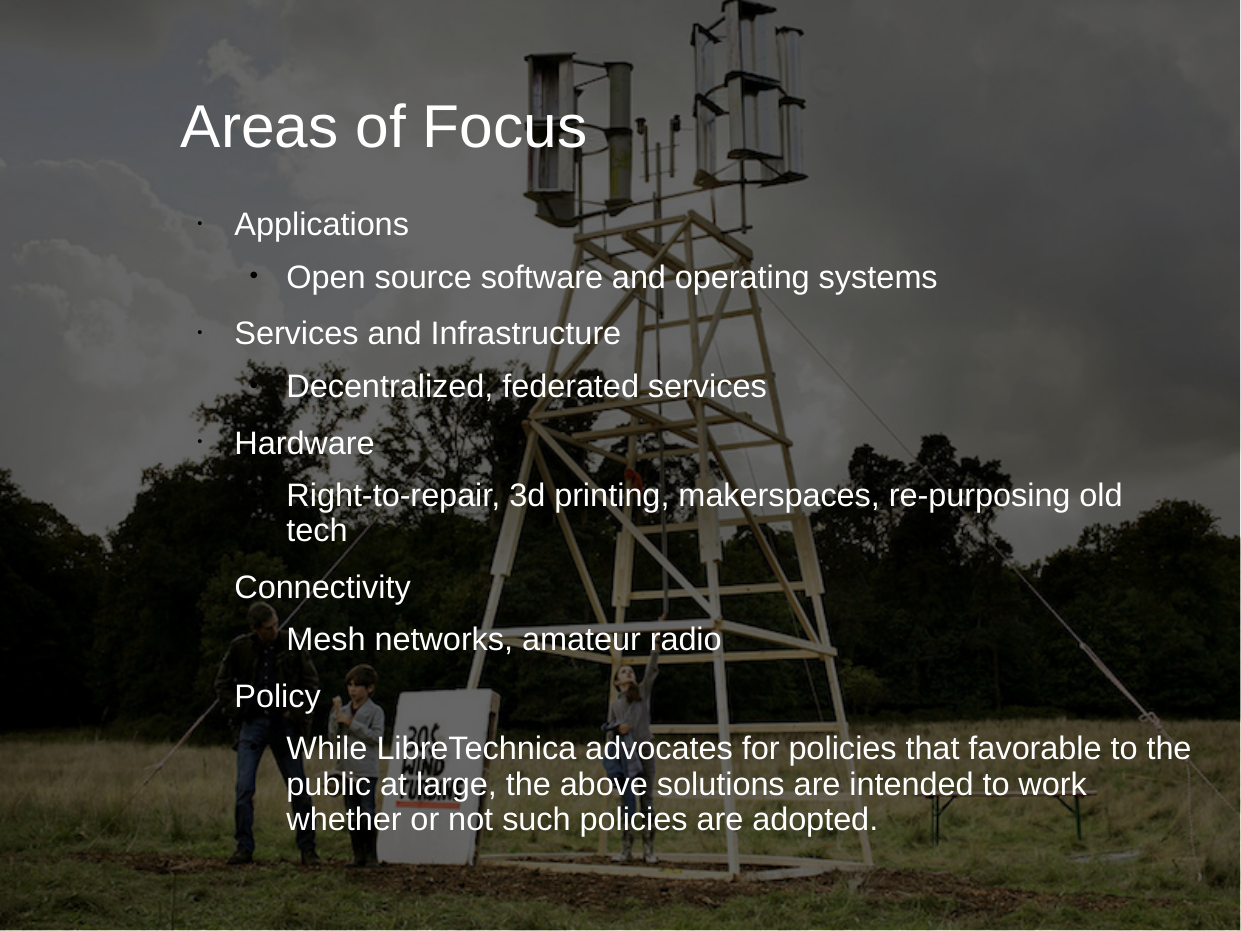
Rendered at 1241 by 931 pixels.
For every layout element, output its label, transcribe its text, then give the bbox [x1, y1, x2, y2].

picture [0, 0, 1241, 931]
text_box Areas of Focus [165, 67, 654, 188]
text_box Applications Open source software and operating systems Services and Infrastructure Decentralized, federated services Hardware Right-to-repair, 3d printing, makerspaces, re-purposing old tech Connectivity Mesh networks, amateur radio Policy While LibreTechnica advocates for policies that favorable to the public at large, the above solutions are intended to work whether or not such policies are adopted. [167, 200, 1208, 848]
